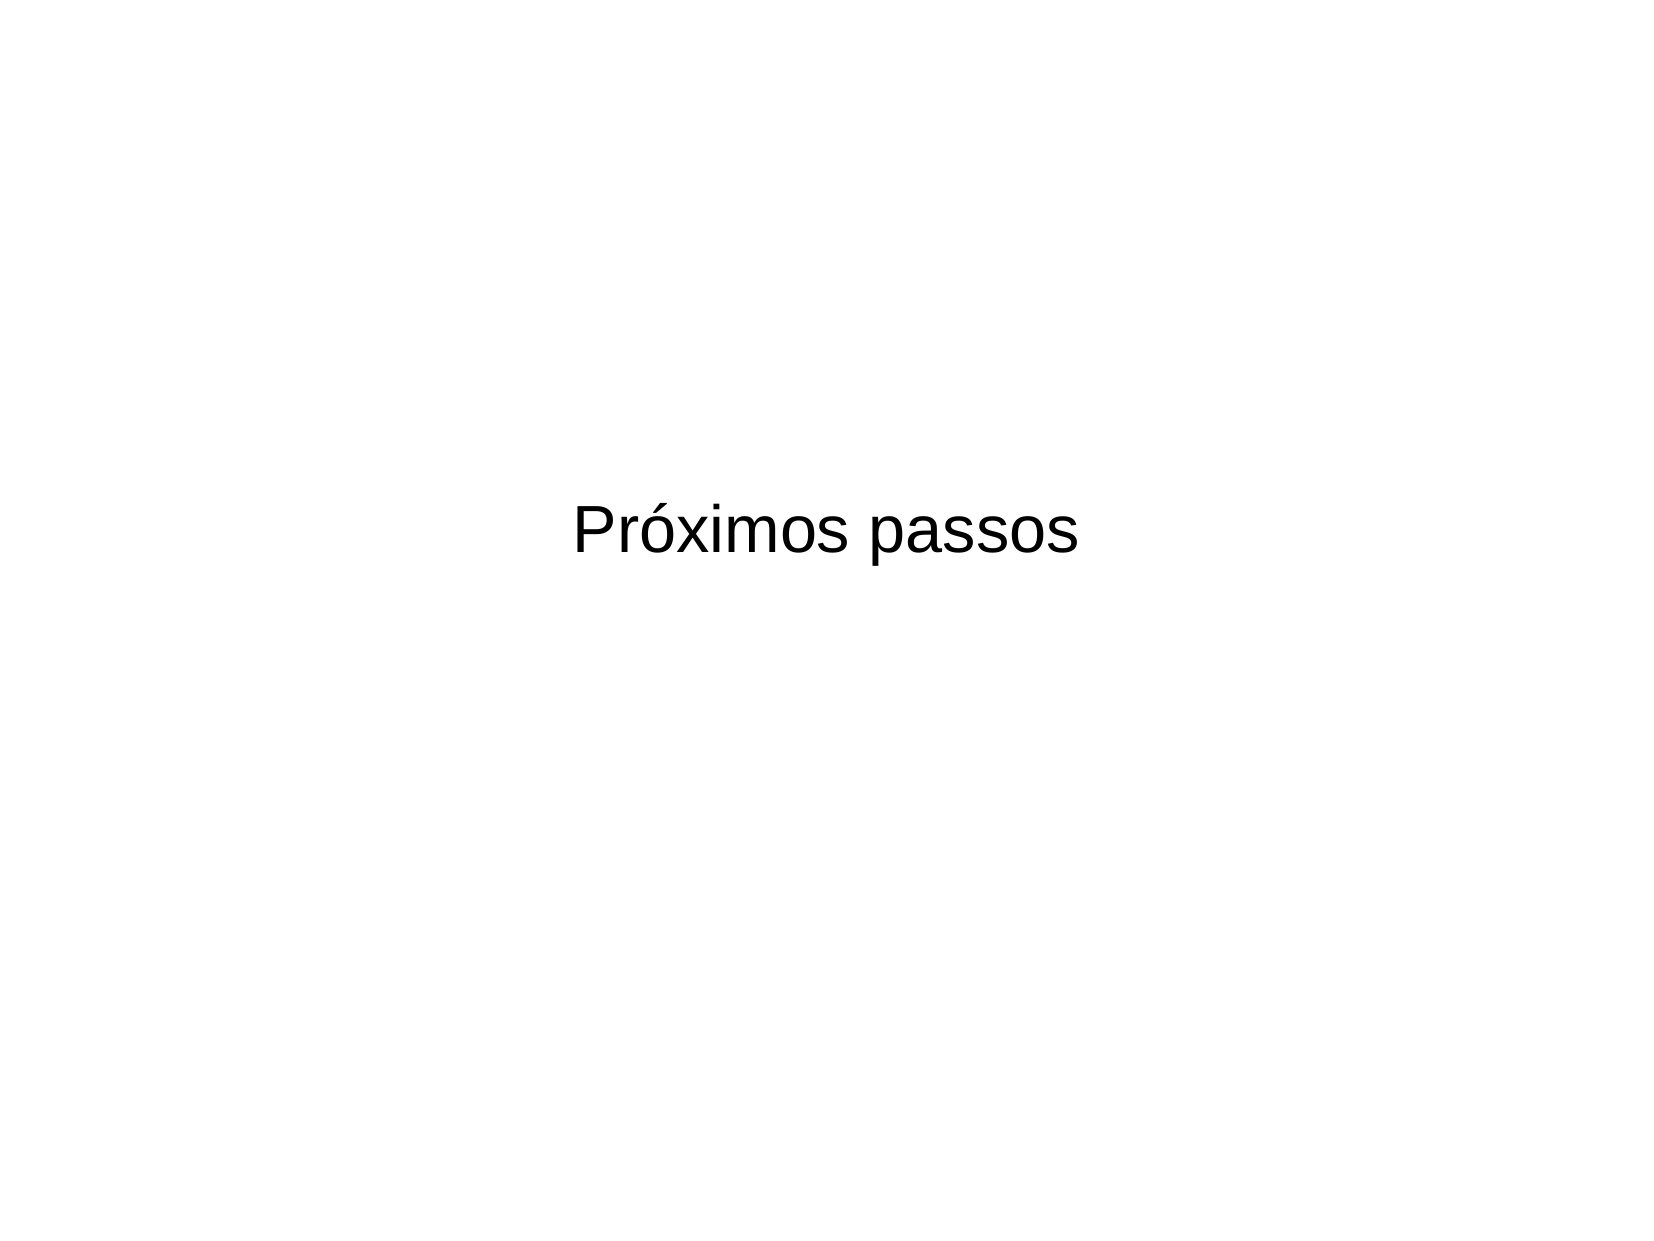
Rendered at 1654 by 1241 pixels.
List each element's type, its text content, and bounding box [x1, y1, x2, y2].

subtitle Próximos passos [82, 49, 1571, 1010]
